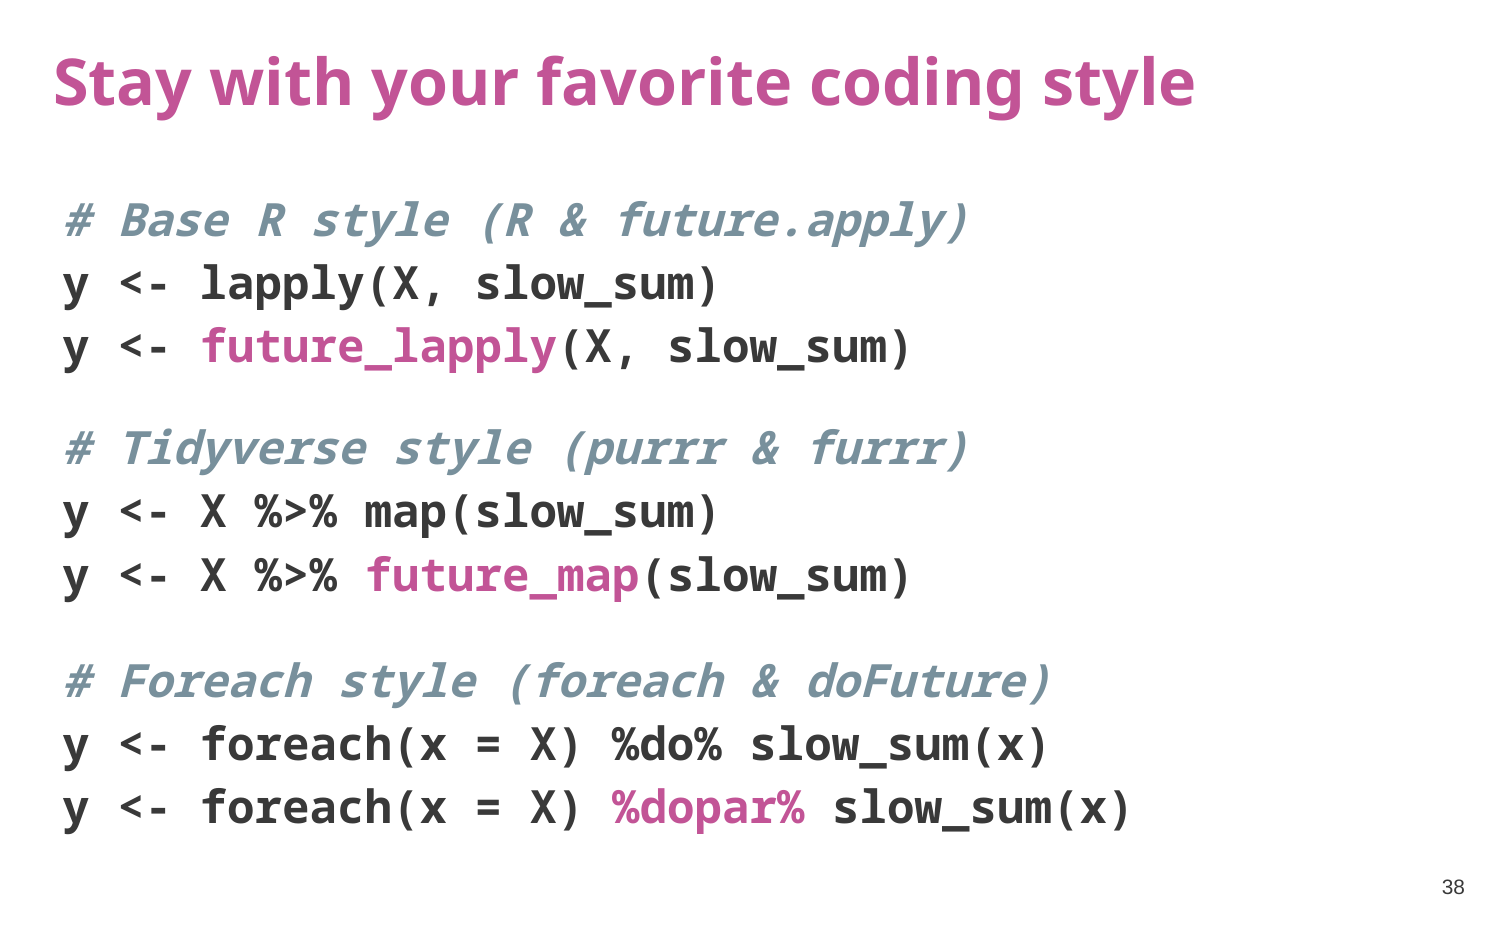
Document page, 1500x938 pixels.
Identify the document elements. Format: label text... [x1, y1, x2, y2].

list # Base R style (R & future.apply) y <- lapply(X, slow_sum) y <- future_lapply(X, slow_sum) [47, 167, 1445, 381]
title Stay with your favorite coding style [38, 25, 1437, 130]
list # Tidyverse style (purrr & furrr) y <- X %>% map(slow_sum) y <- X %>% future_map(slow_sum) [47, 395, 1445, 616]
list # Foreach style (foreach & doFuture) y <- foreach(x = X) %do% slow_sum(x) y <- foreach(x = X) %dopar% slow_sum(x) [47, 628, 1445, 869]
slide_number <number> [1389, 849, 1480, 922]
